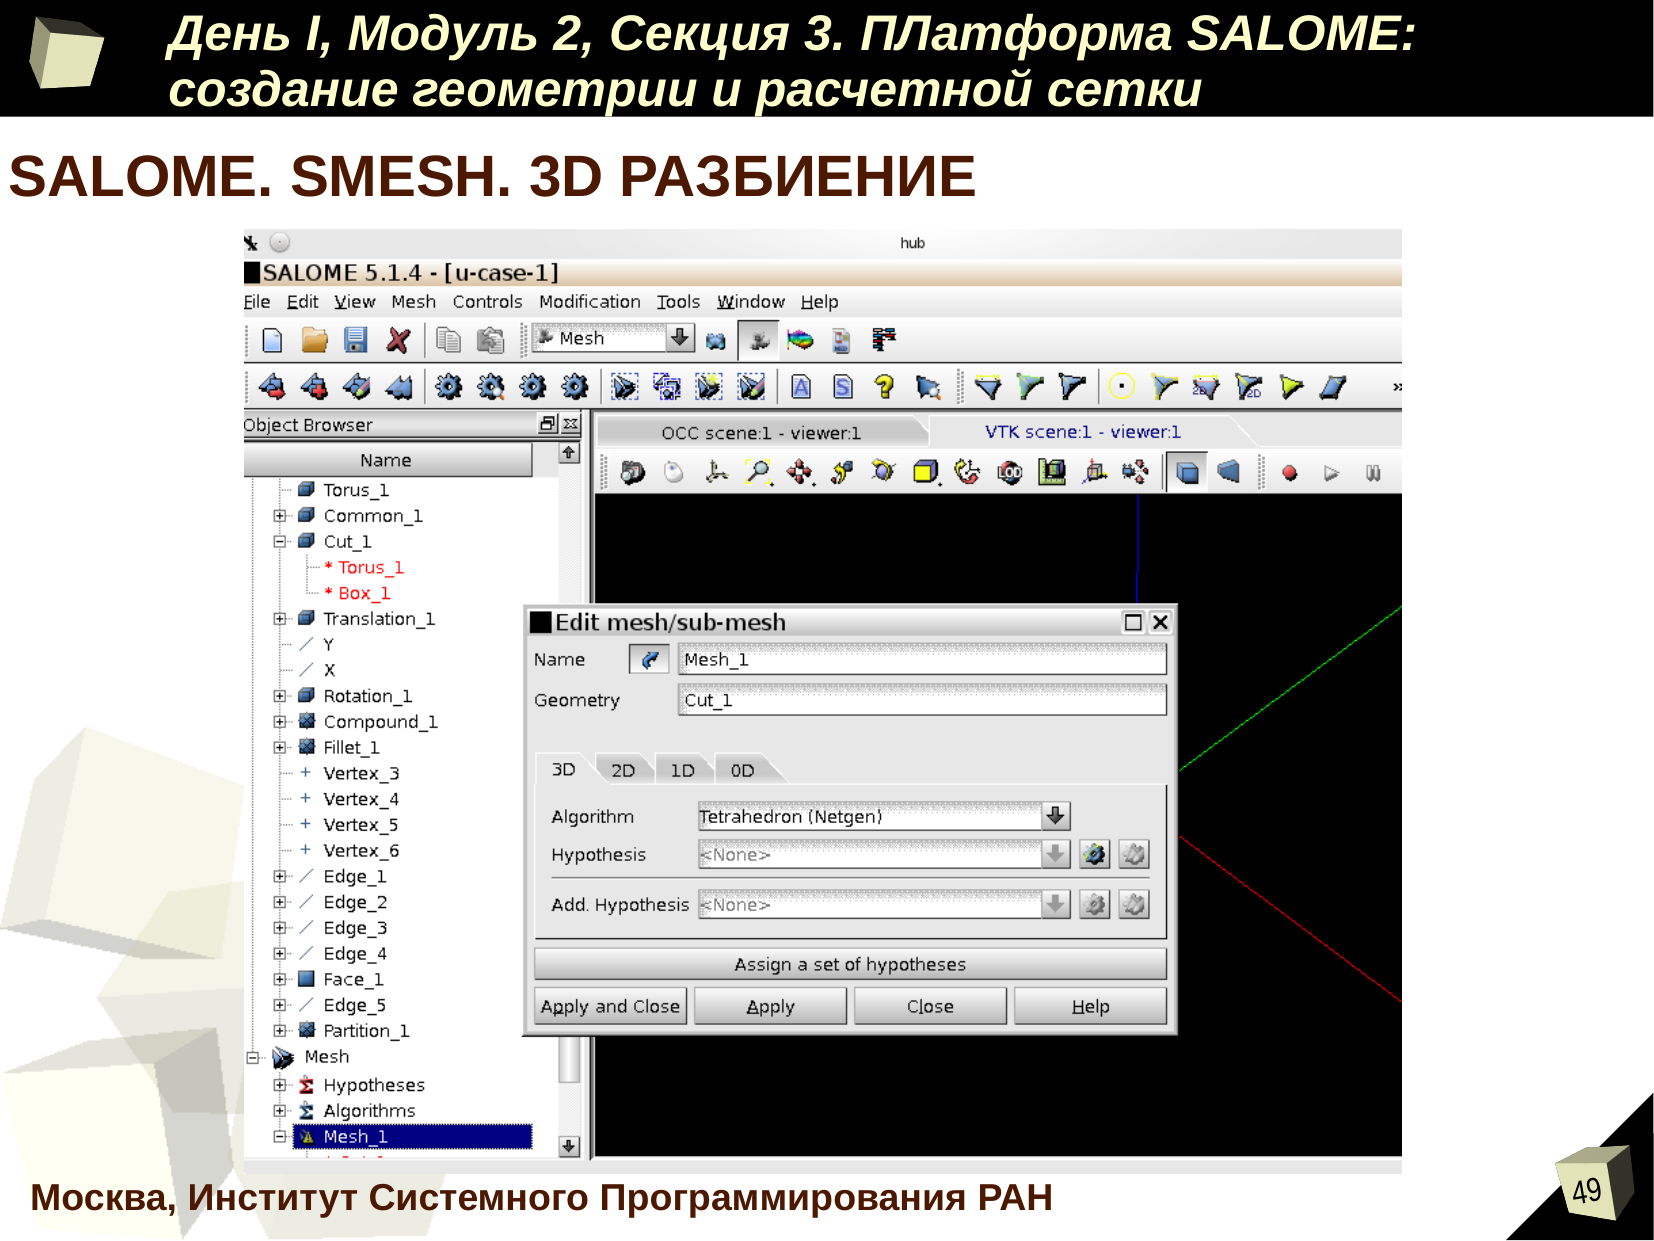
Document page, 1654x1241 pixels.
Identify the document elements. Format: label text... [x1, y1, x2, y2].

picture [0, 228, 1402, 1241]
picture [464, 1193, 472, 1198]
text_box SALOME. SMESH. 3D РАЗБИЕНИЕ [0, 136, 1654, 217]
